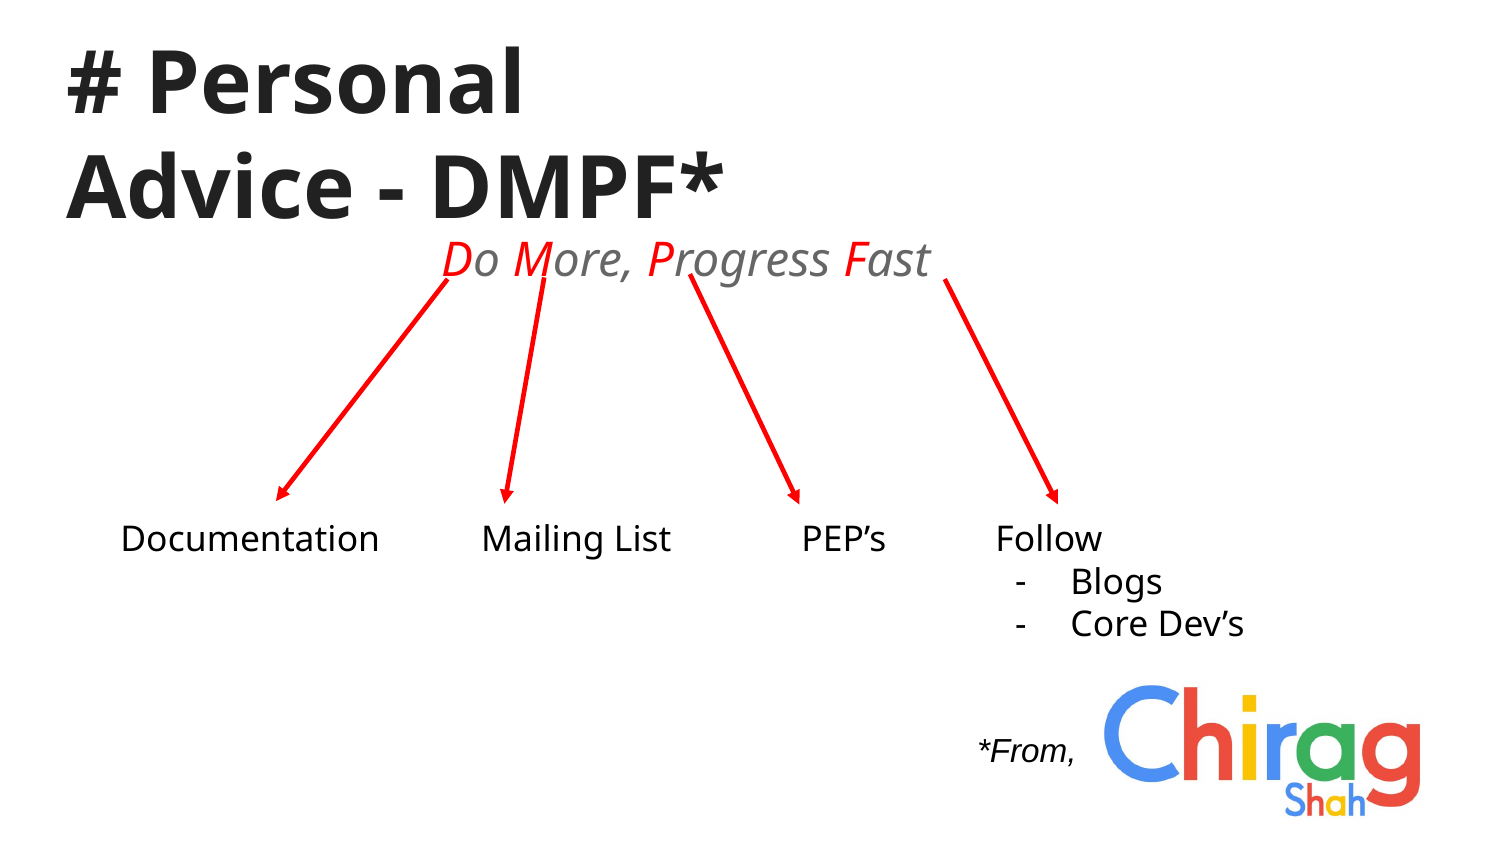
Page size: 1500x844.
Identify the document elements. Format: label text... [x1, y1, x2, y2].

text_box *From, [962, 714, 1134, 787]
text_box PEP’s [786, 501, 980, 604]
title # Personal Advice - DMPF* [51, 10, 800, 126]
picture [1103, 681, 1468, 820]
text_box Documentation [105, 501, 447, 633]
list Do More, Progress Fast [51, 126, 1449, 675]
text_box Mailing List [466, 501, 808, 633]
text_box Follow Blogs Core Dev’s [980, 501, 1322, 633]
